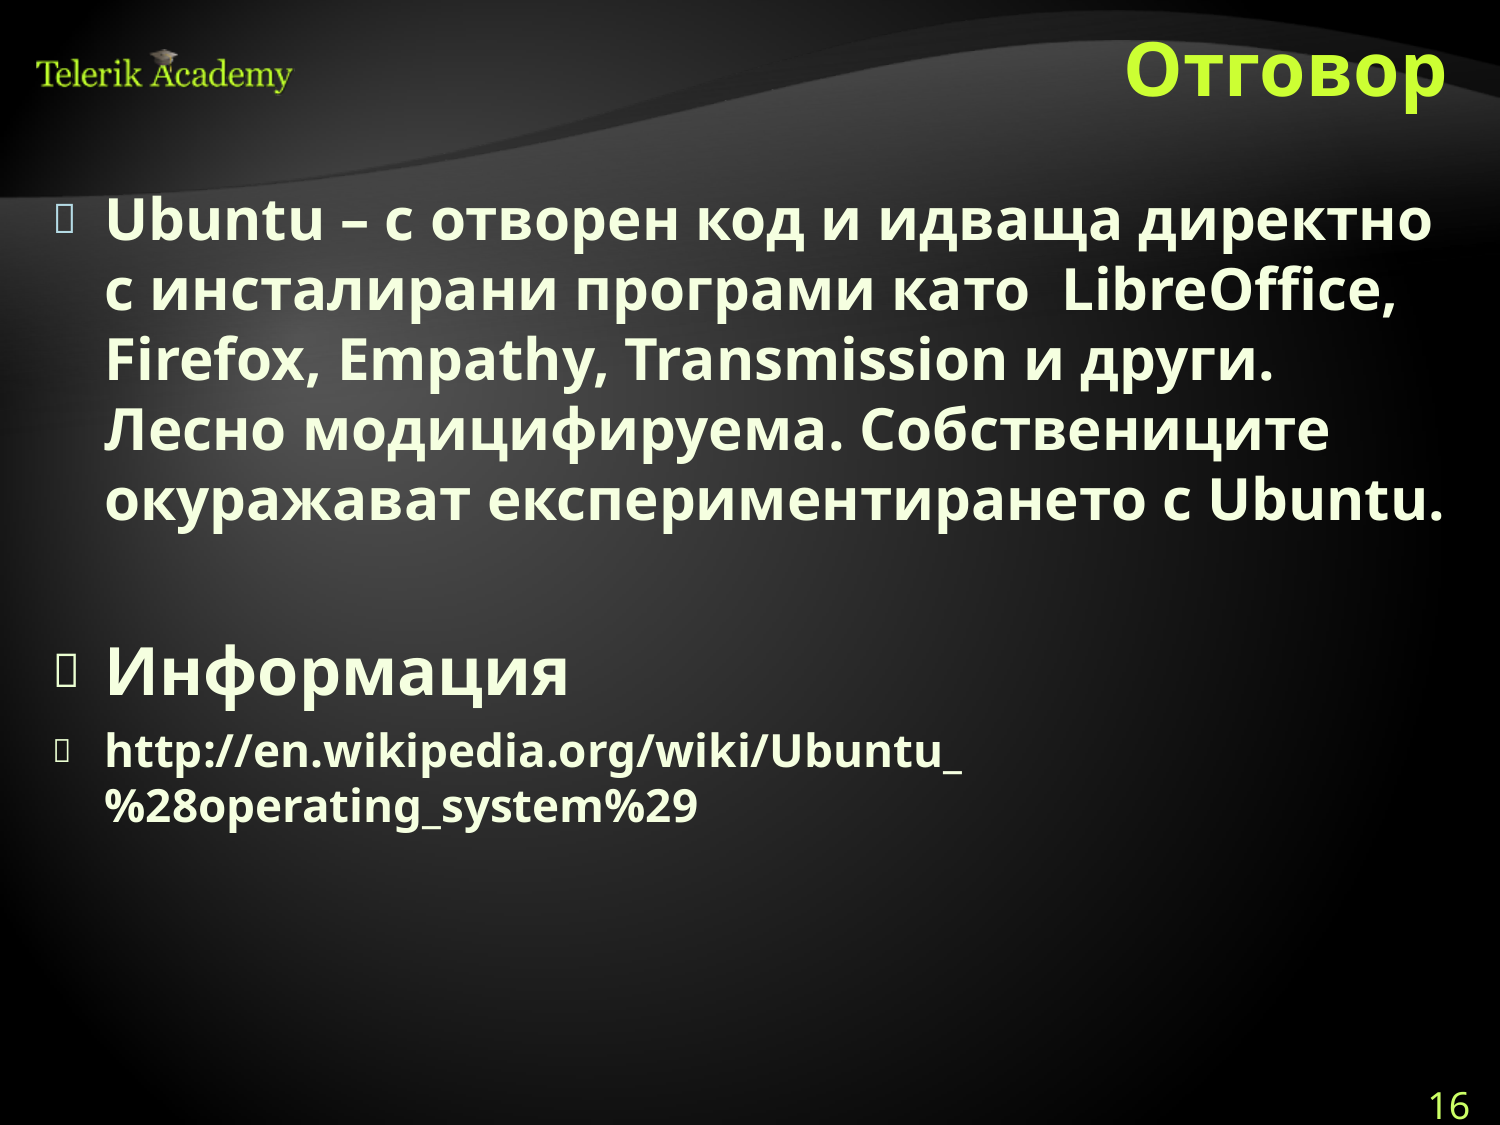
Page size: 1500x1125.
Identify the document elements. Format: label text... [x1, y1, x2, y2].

list Ubuntu – с отворен код и идващa директно с инсталирани програми като LibreOffice, Firefox, Empathy, Transmission и други. Лесно модицифируема. Собствениците окуражават експериментирането с Ubuntu. Информация http://en.wikipedia.org/wiki/Ubuntu_%28operating_system%29 [37, 174, 1463, 1063]
title Отговор [300, 12, 1463, 150]
picture [0, 0, 1500, 1125]
slide_number <number> [1412, 1074, 1488, 1113]
